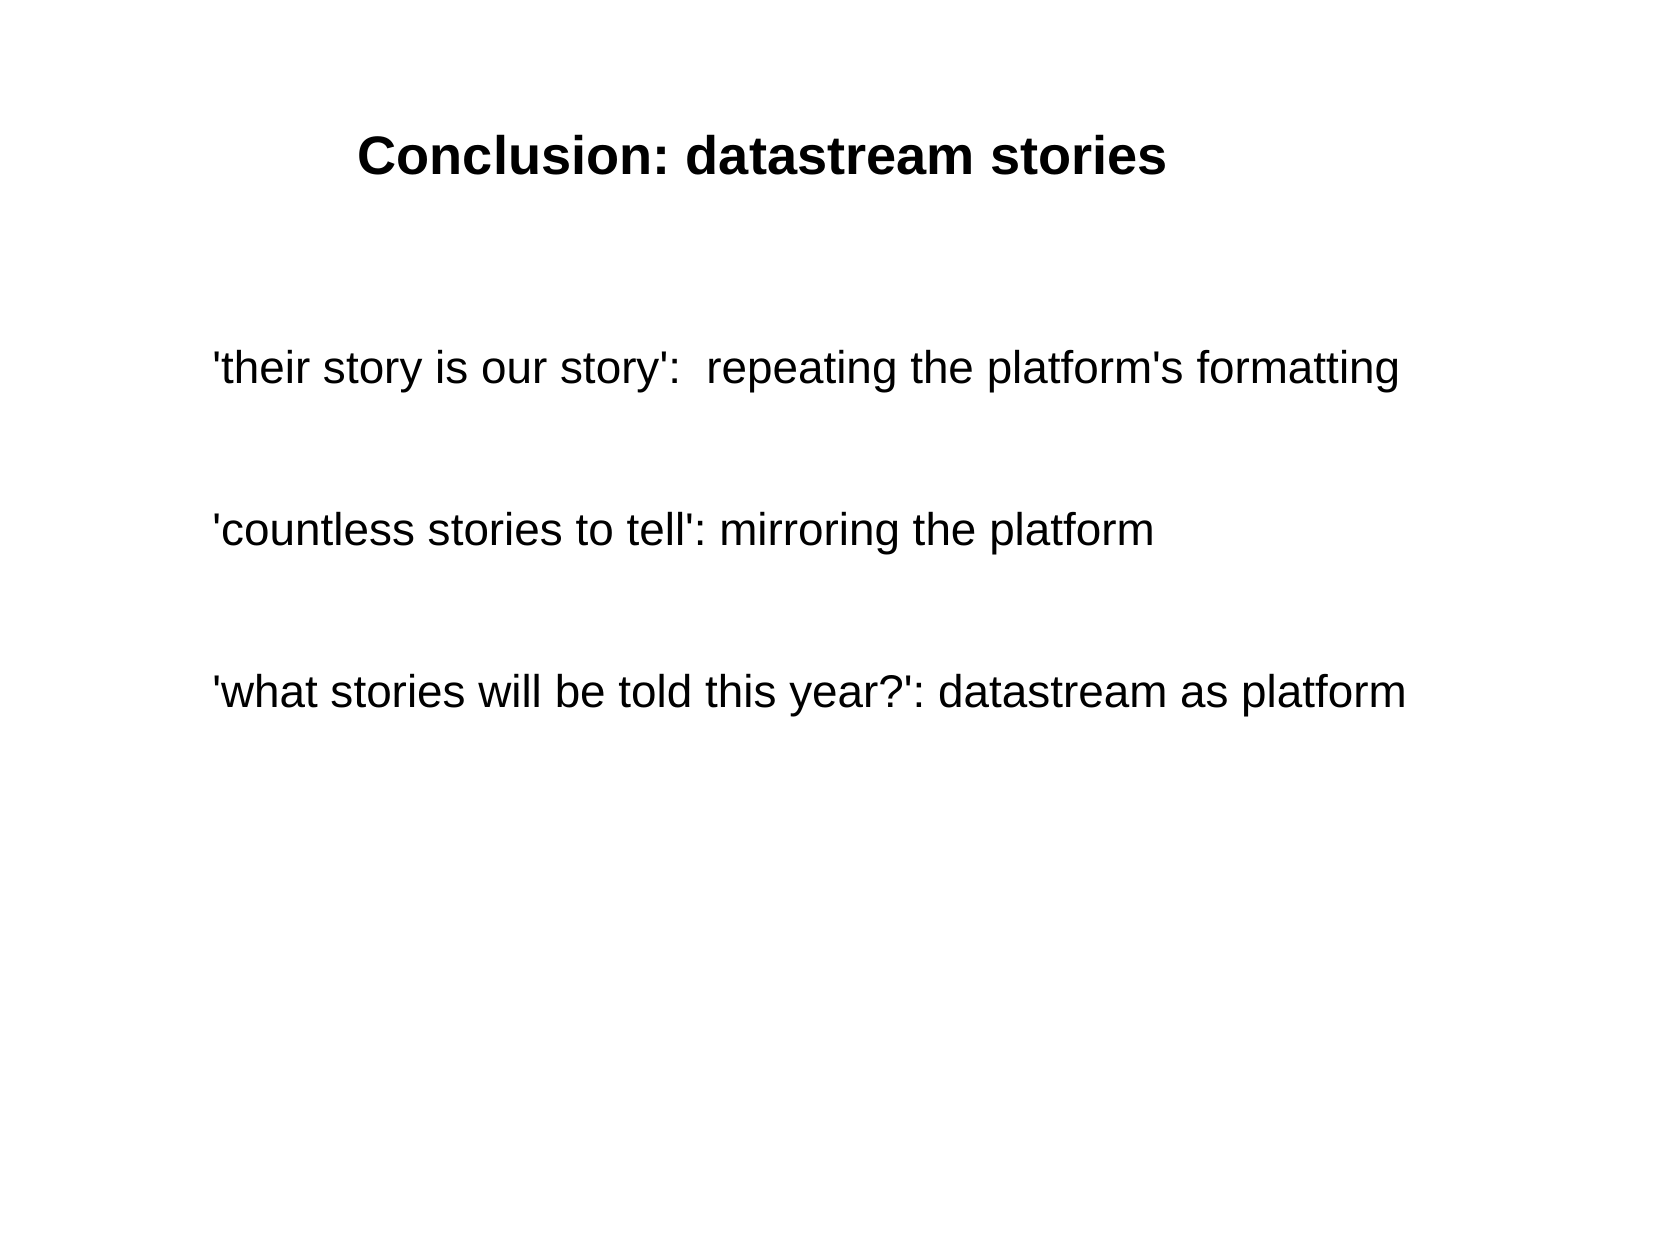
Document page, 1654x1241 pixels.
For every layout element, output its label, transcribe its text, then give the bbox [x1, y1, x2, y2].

text_box Conclusion: datastream stories [342, 118, 1184, 288]
list 'their story is our story': repeating the platform's formatting 'countless stories to tell': mirroring the platform 'what stories will be told this year?': datastream as platform [212, 342, 1477, 1063]
